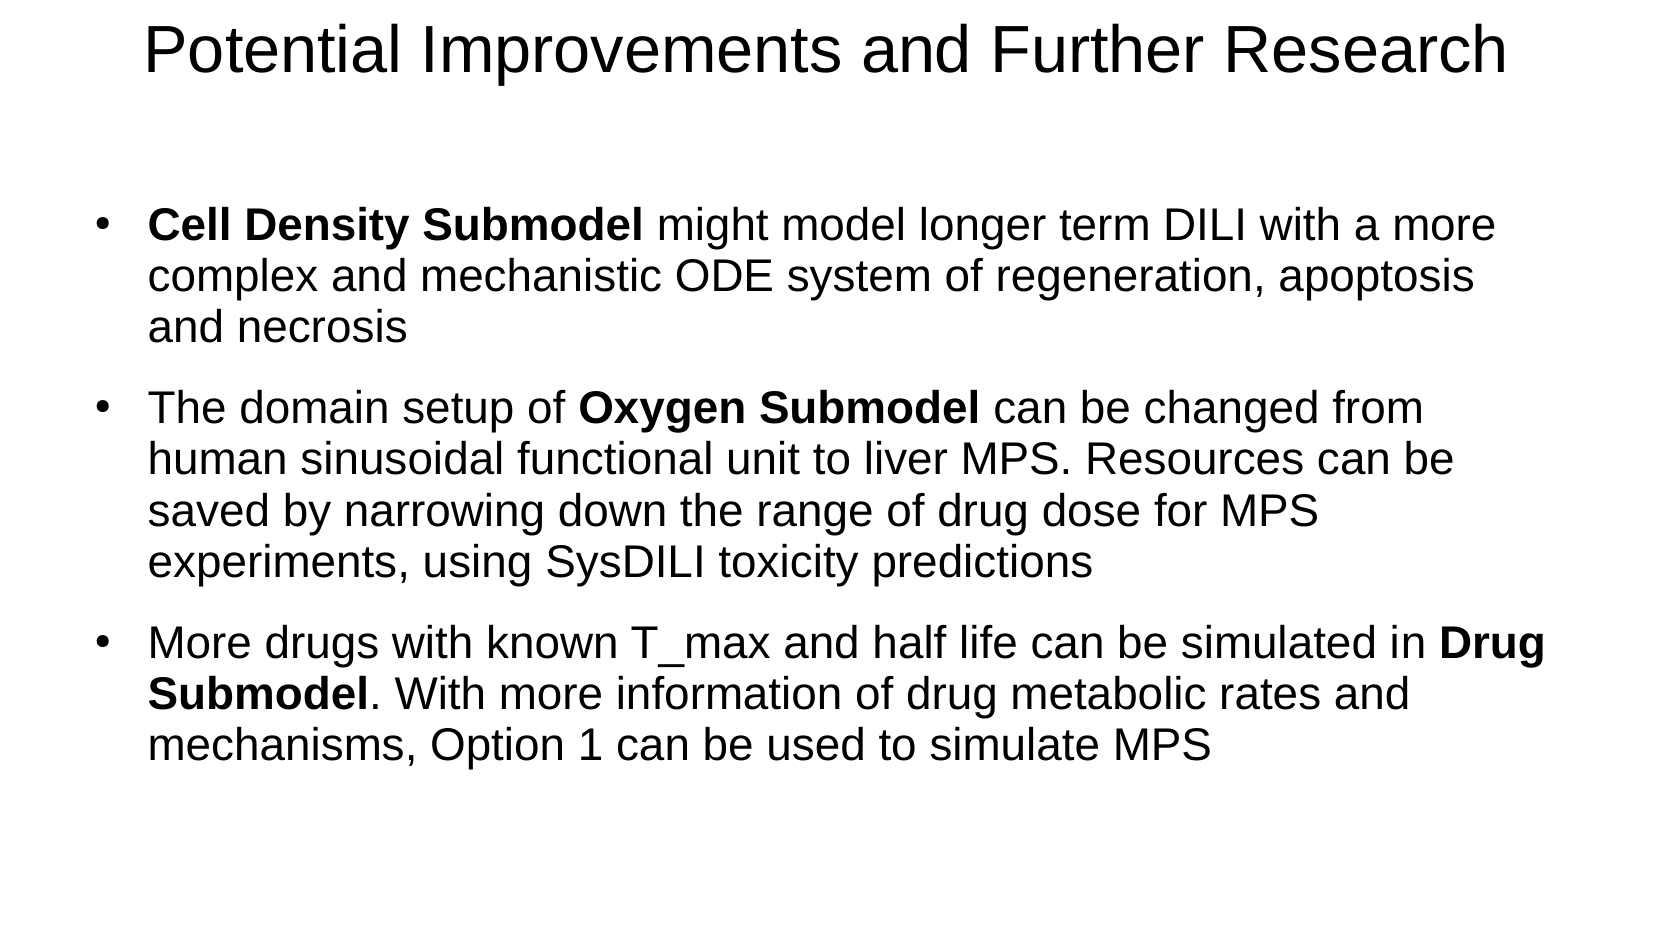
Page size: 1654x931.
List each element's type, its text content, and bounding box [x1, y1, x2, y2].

list Cell Density Submodel might model longer term DILI with a more complex and mechanistic ODE system of regeneration, apoptosis and necrosis The domain setup of Oxygen Submodel can be changed from human sinusoidal functional unit to liver MPS. Resources can be saved by narrowing down the range of drug dose for MPS experiments, using SysDILI toxicity predictions More drugs with known T_max and half life can be simulated in Drug Submodel. With more information of drug metabolic rates and mechanisms, Option 1 can be used to simulate MPS [76, 118, 1554, 928]
title Potential Improvements and Further Research [82, 0, 1571, 153]
